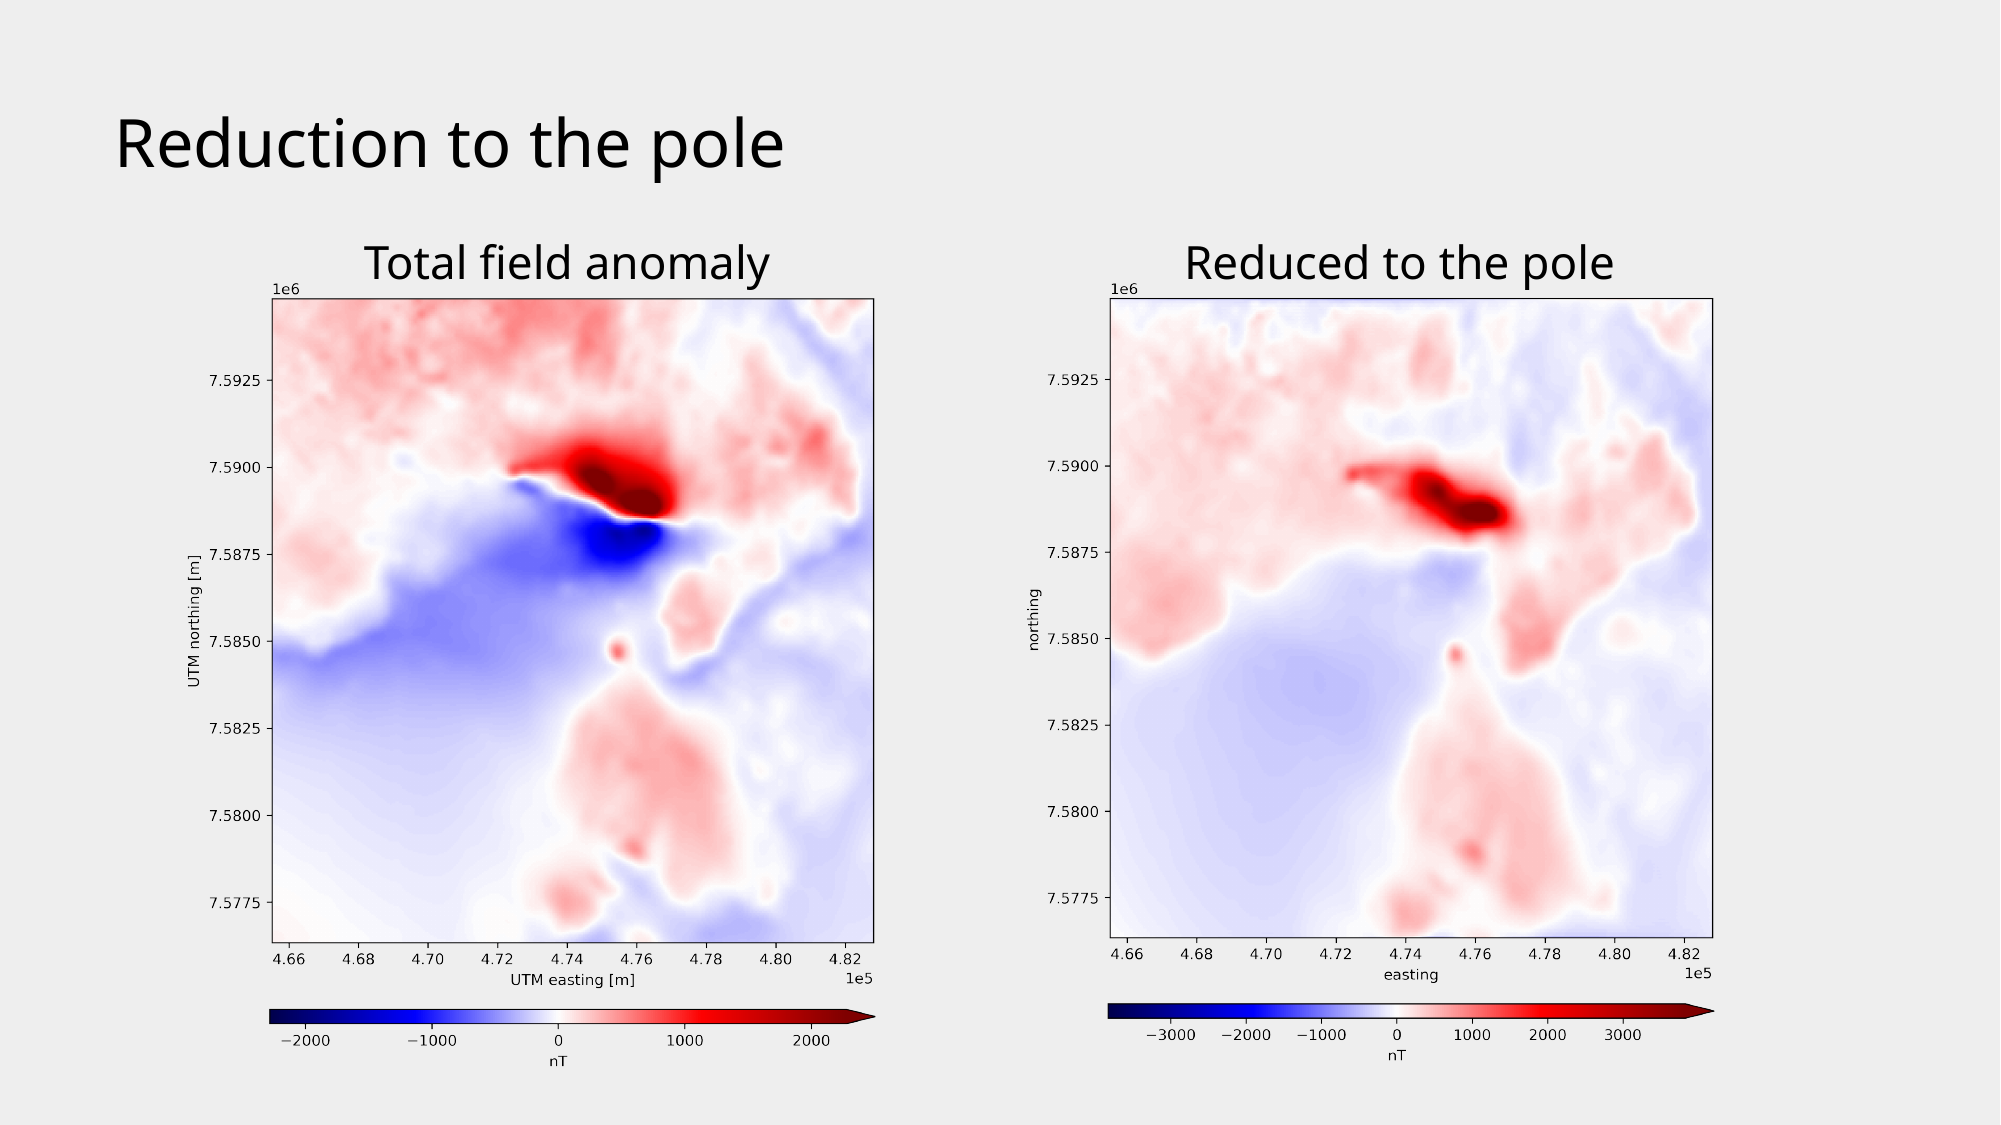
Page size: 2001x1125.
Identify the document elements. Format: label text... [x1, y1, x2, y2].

text_box Reduced to the pole [1104, 223, 1696, 272]
picture [1015, 272, 1725, 1074]
text_box Total field anomaly [271, 223, 863, 272]
picture [177, 272, 886, 1080]
text_box Reduction to the pole [99, 88, 1872, 185]
